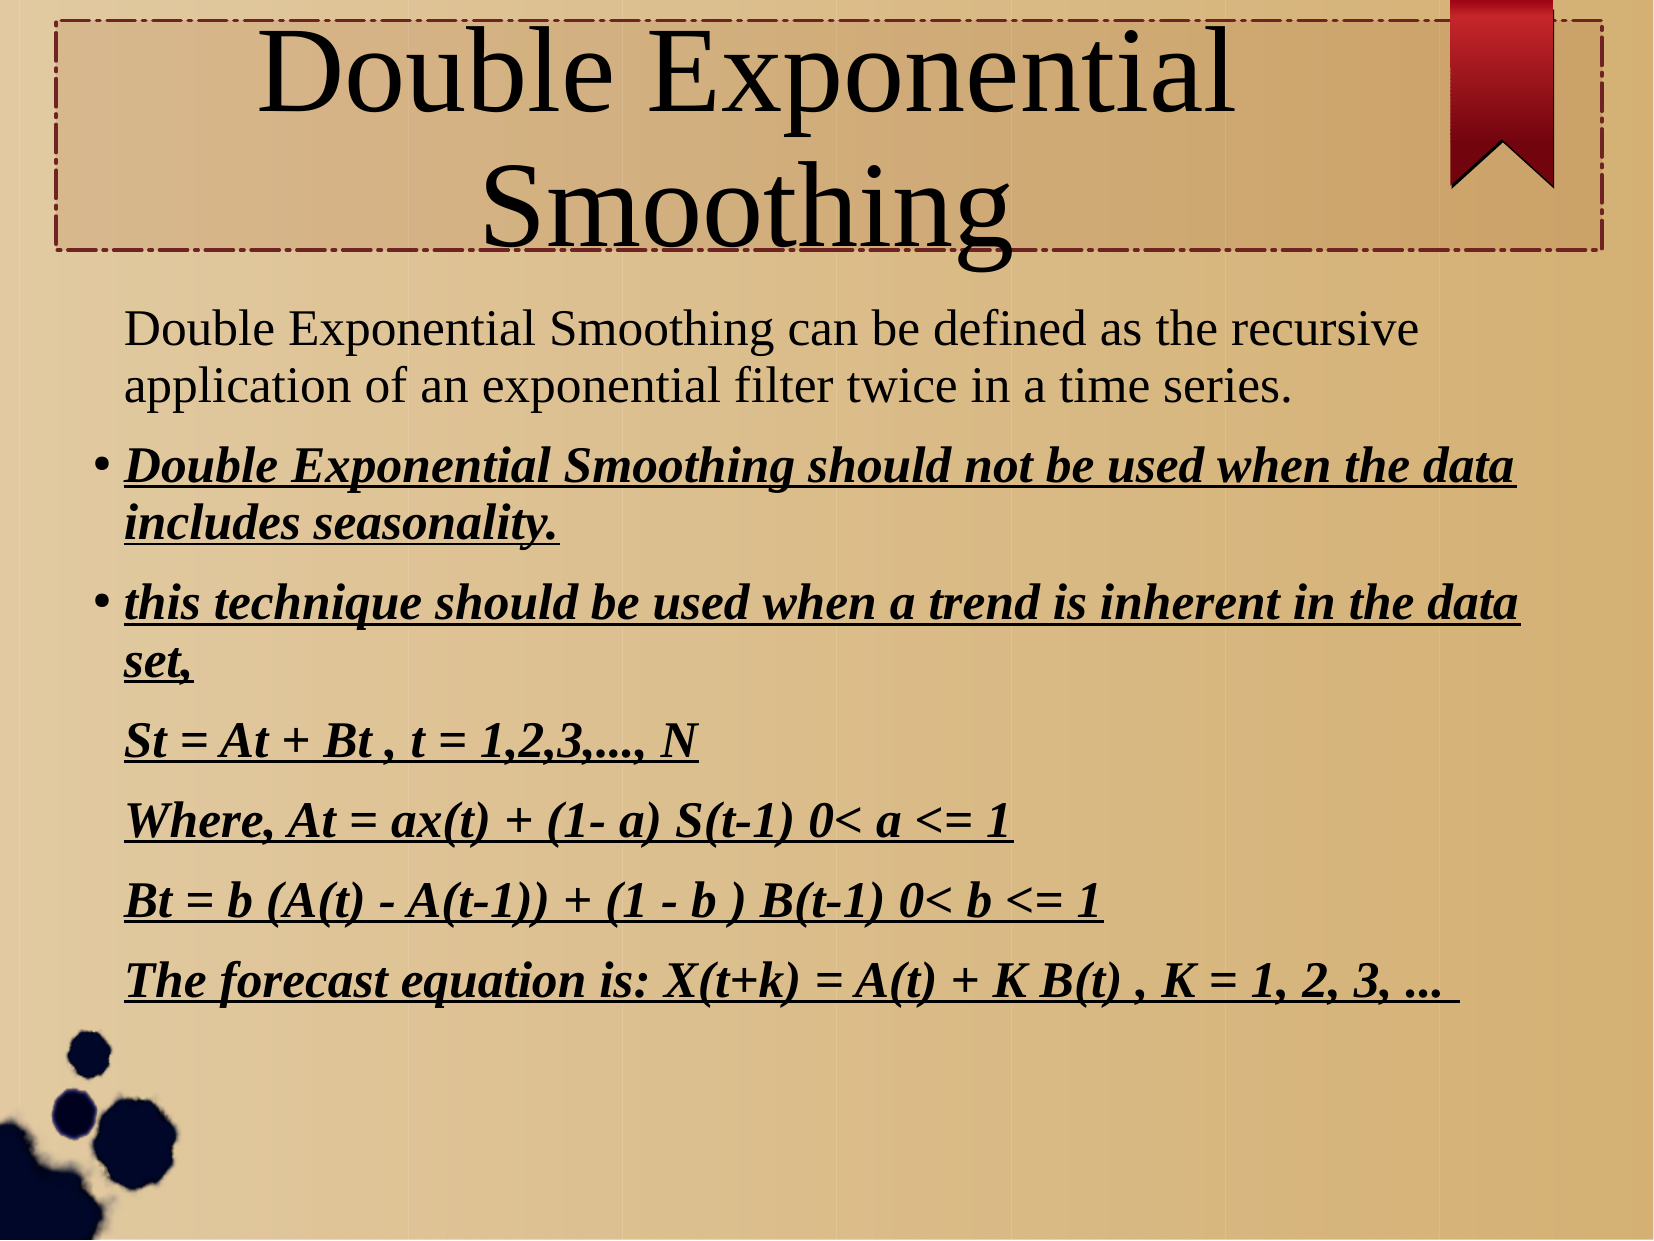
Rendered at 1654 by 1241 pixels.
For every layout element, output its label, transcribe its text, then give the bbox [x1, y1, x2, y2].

list Double Exponential Smoothing can be defined as the recursive application of an exponential filter twice in a time series. Double Exponential Smoothing should not be used when the data includes seasonality. this technique should be used when a trend is inherent in the data set, St = At + Bt , t = 1,2,3,..., N Where, At = ax(t) + (1- a) S(t-1) 0< a <= 1 Bt = b (A(t) - A(t-1)) + (1 - b ) B(t-1) 0< b <= 1 The forecast equation is: X(t+k) = A(t) + K B(t) , K = 1, 2, 3, ... [82, 299, 1571, 1019]
title Double Exponential Smoothing [82, 2, 1412, 274]
